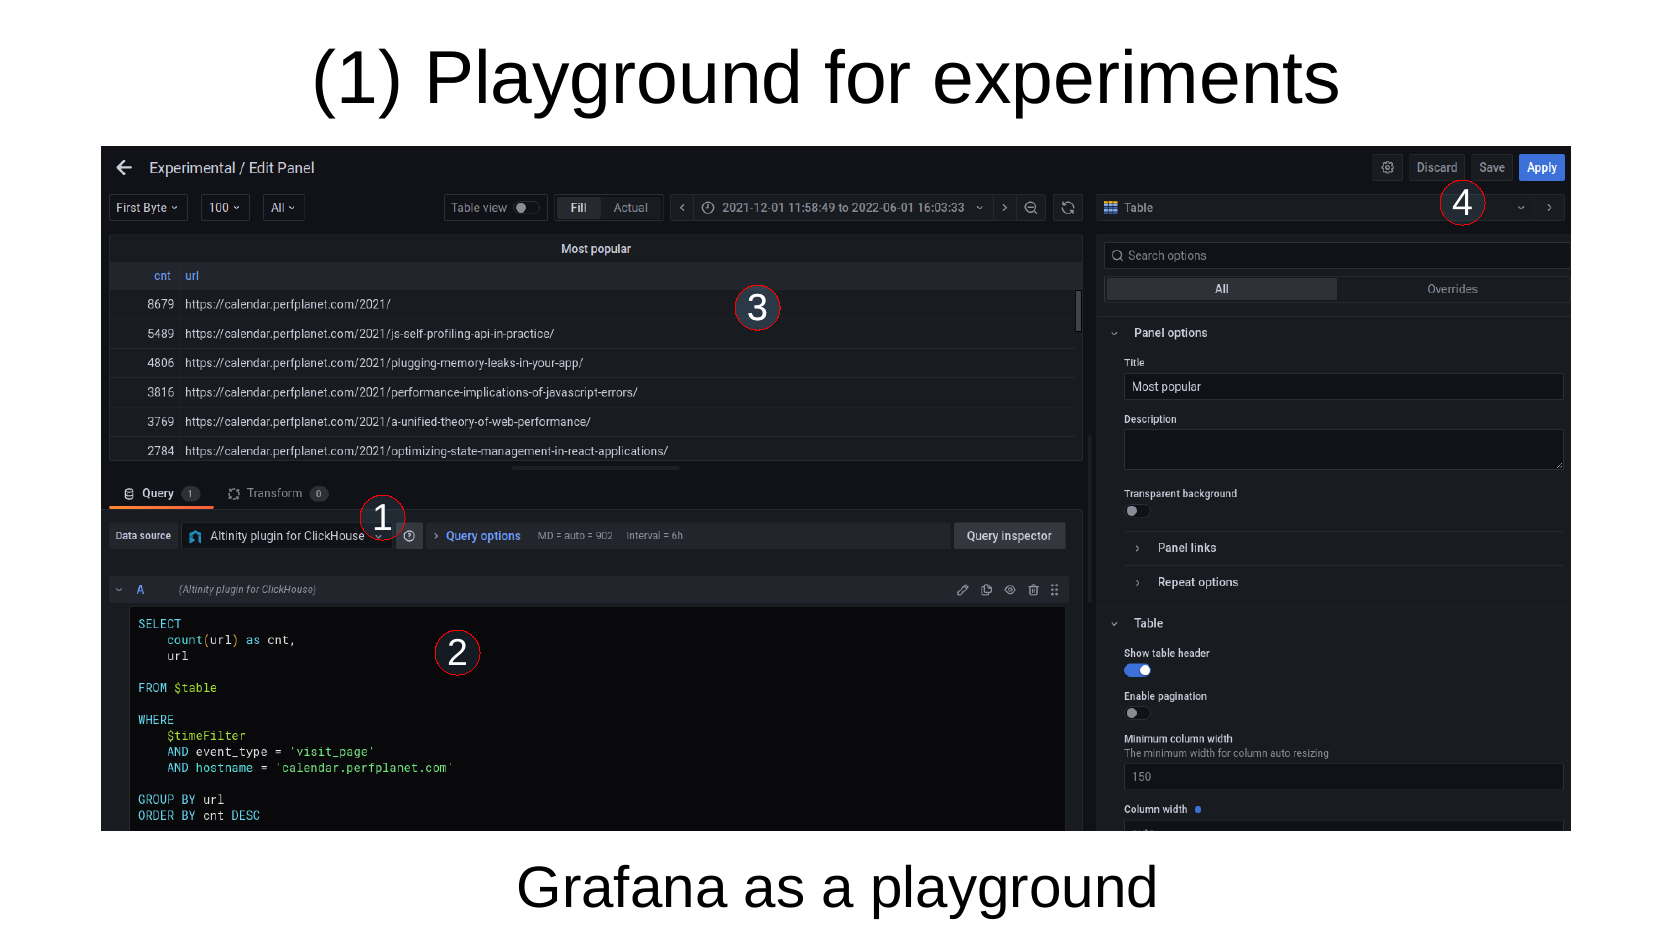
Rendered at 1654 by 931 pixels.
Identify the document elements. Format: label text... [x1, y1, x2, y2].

text_box 2 [435, 630, 481, 676]
text_box 4 [1440, 180, 1486, 226]
picture [101, 146, 1571, 831]
text_box 1 [360, 495, 406, 541]
title (1) Playground for experiments [82, 0, 1571, 156]
title Grafana as a playground [101, 840, 1576, 931]
text_box 3 [735, 285, 781, 331]
